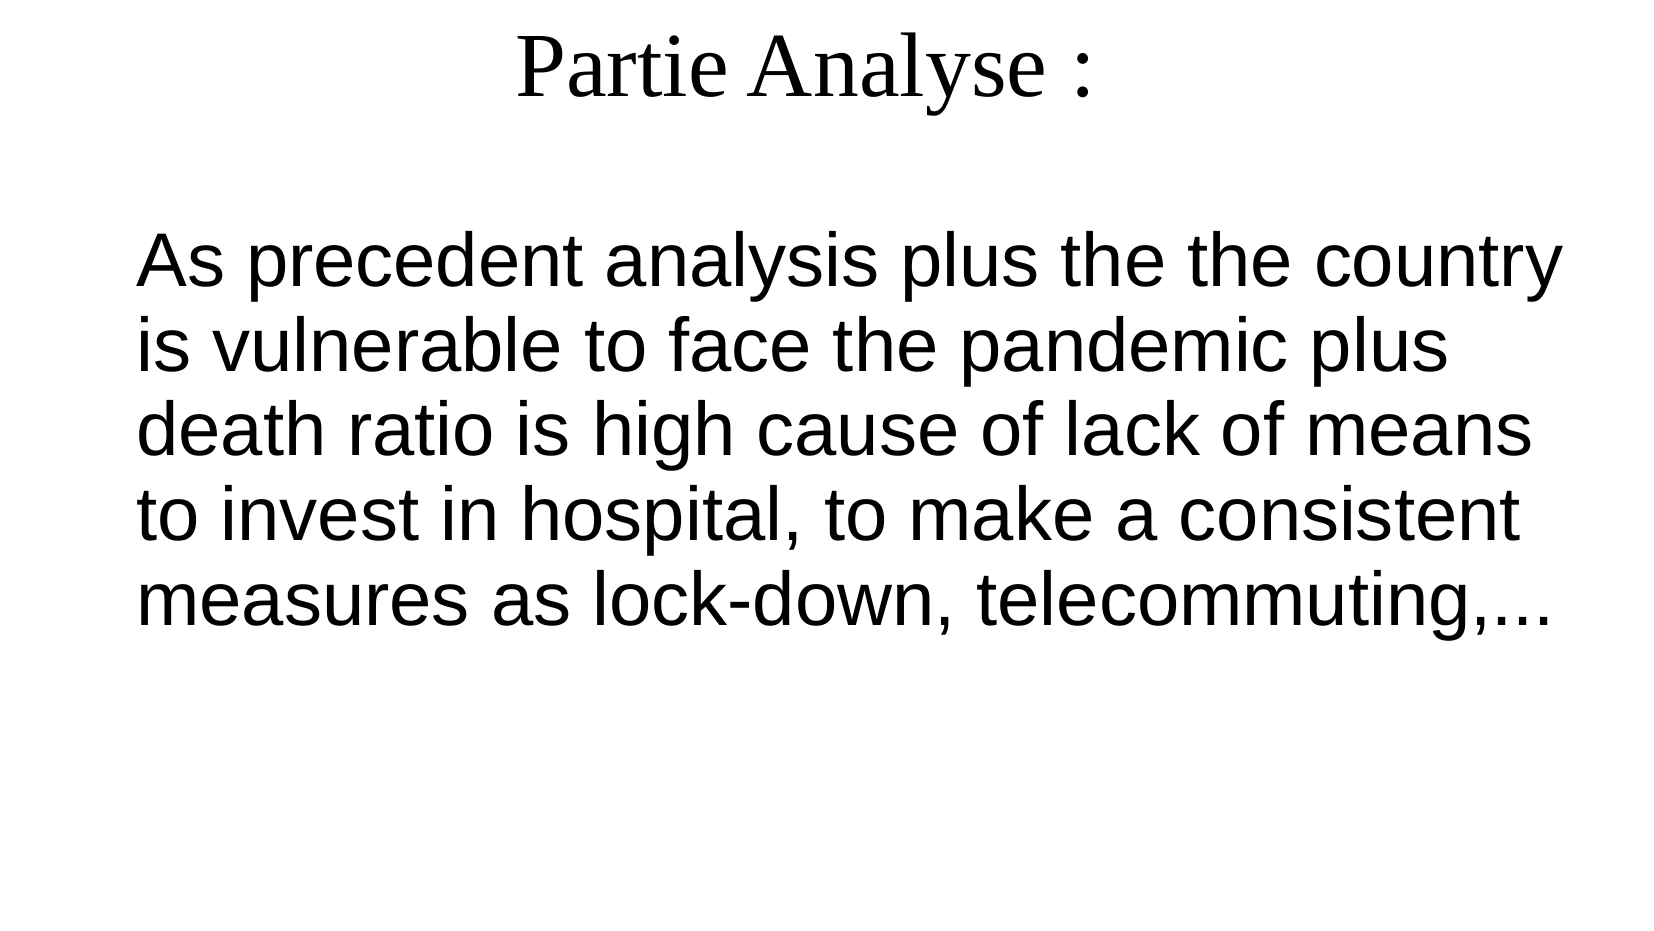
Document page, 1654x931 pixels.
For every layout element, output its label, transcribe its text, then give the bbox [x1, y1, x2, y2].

list As precedent analysis plus the the country is vulnerable to face the pandemic plus death ratio is high cause of lack of means to invest in hospital, to make a consistent measures as lock-down, telecommuting,... [82, 217, 1571, 758]
title Partie Analyse : [23, 11, 1589, 119]
